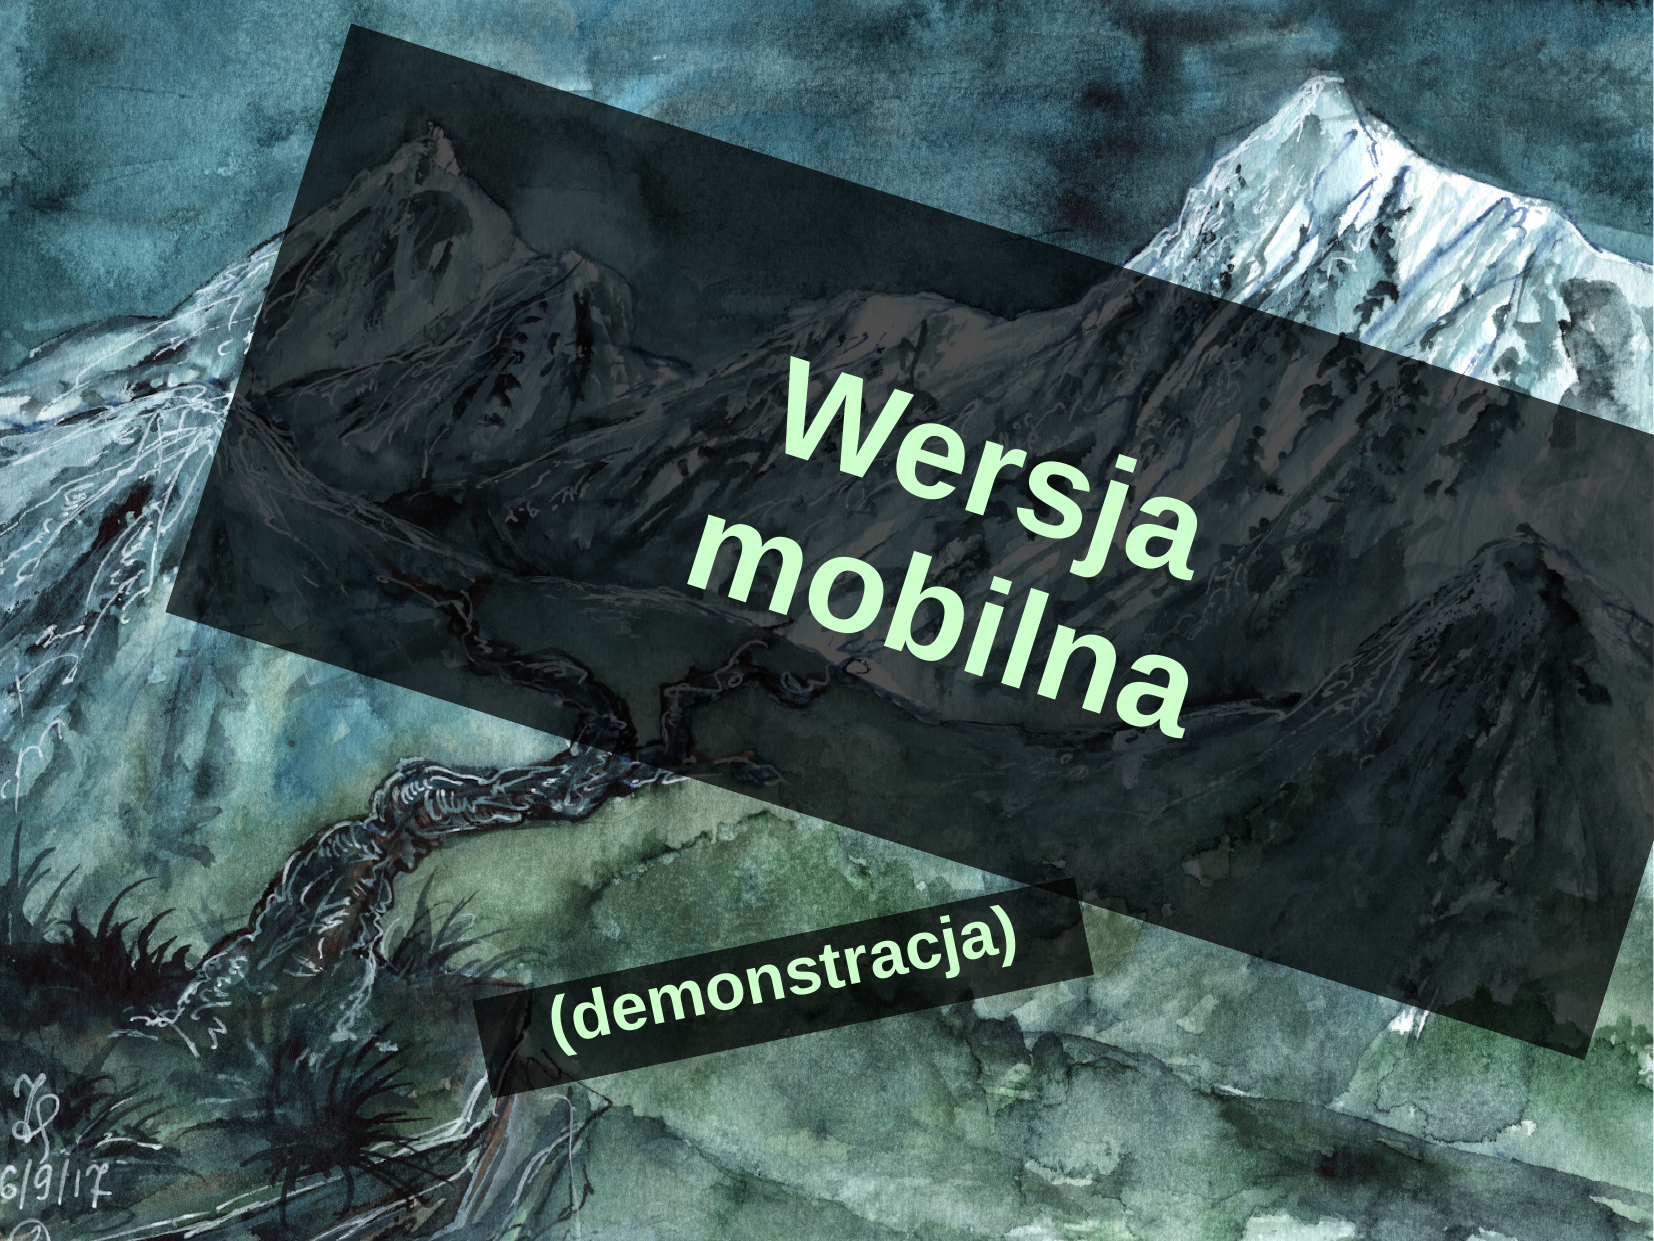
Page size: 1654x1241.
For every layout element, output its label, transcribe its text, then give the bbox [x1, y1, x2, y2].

list (demonstracja) [472, 877, 1094, 1099]
picture [0, 0, 1654, 1241]
title Wersja mobilna [165, 23, 1654, 1061]
